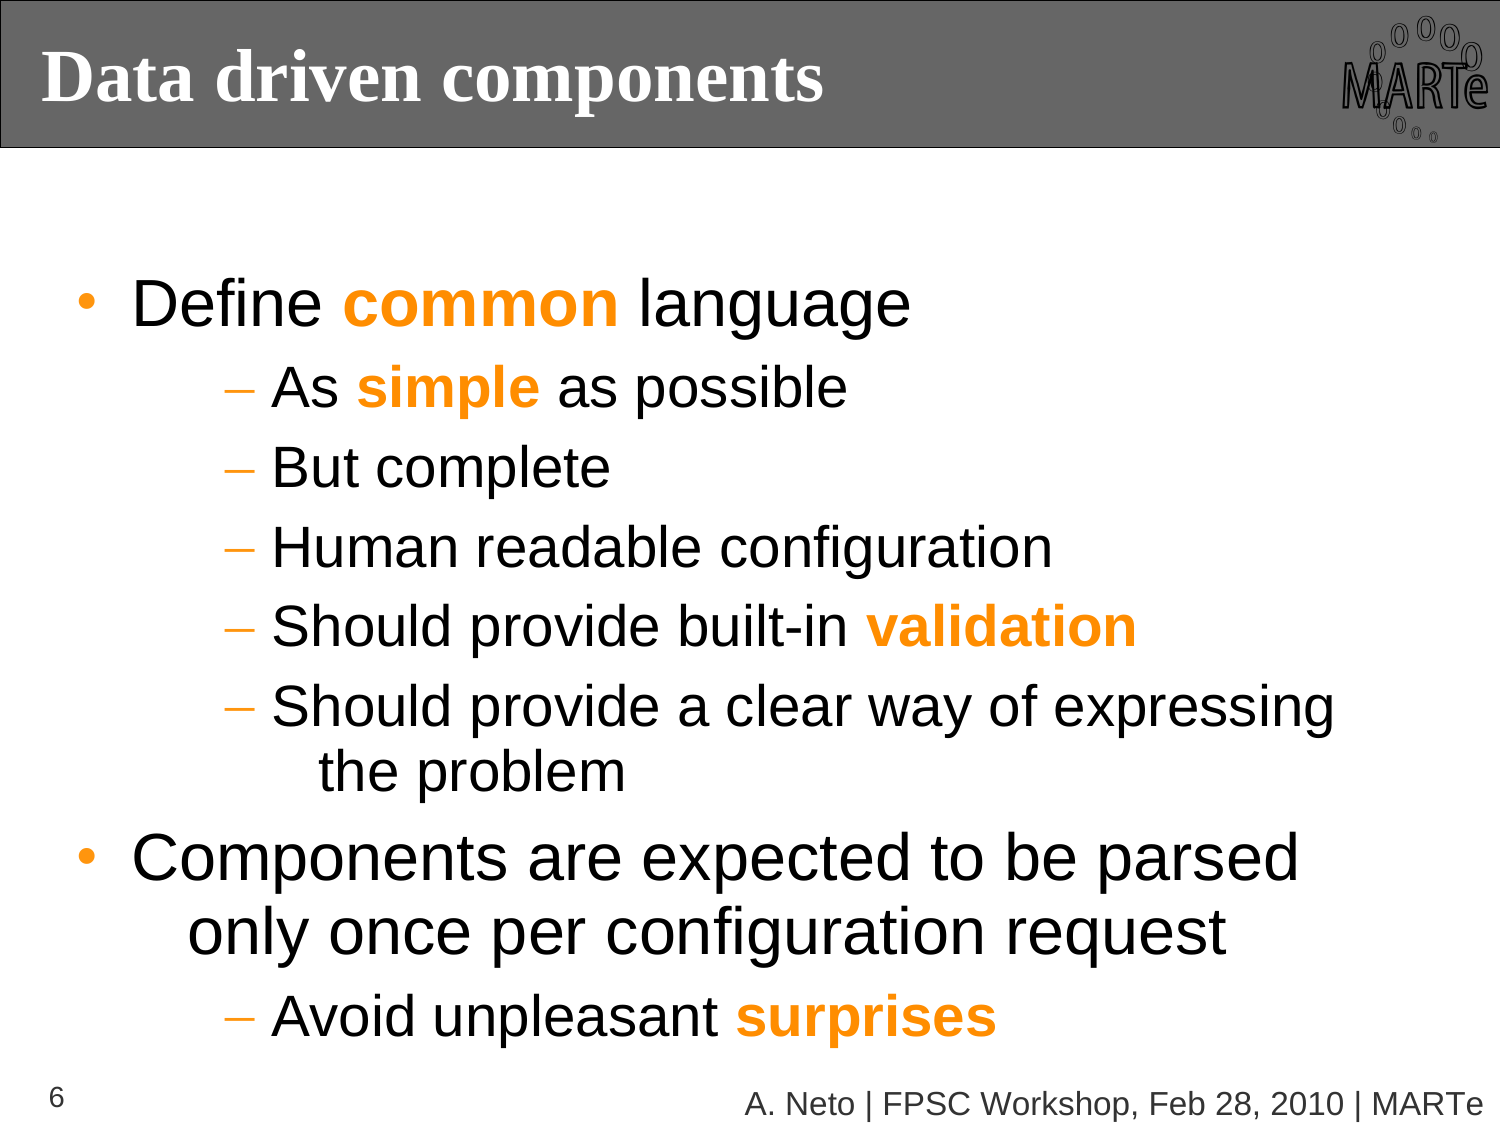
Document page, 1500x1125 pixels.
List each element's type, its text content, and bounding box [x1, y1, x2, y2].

title Data driven components [41, 0, 1129, 148]
picture [1340, 0, 1489, 148]
list Define common language As simple as possible But complete Human readable configuration Should provide built-in validation Should provide a clear way of expressing the problem Components are expected to be parsed only once per configuration request Avoid unpleasant surprises [75, 262, 1426, 1050]
